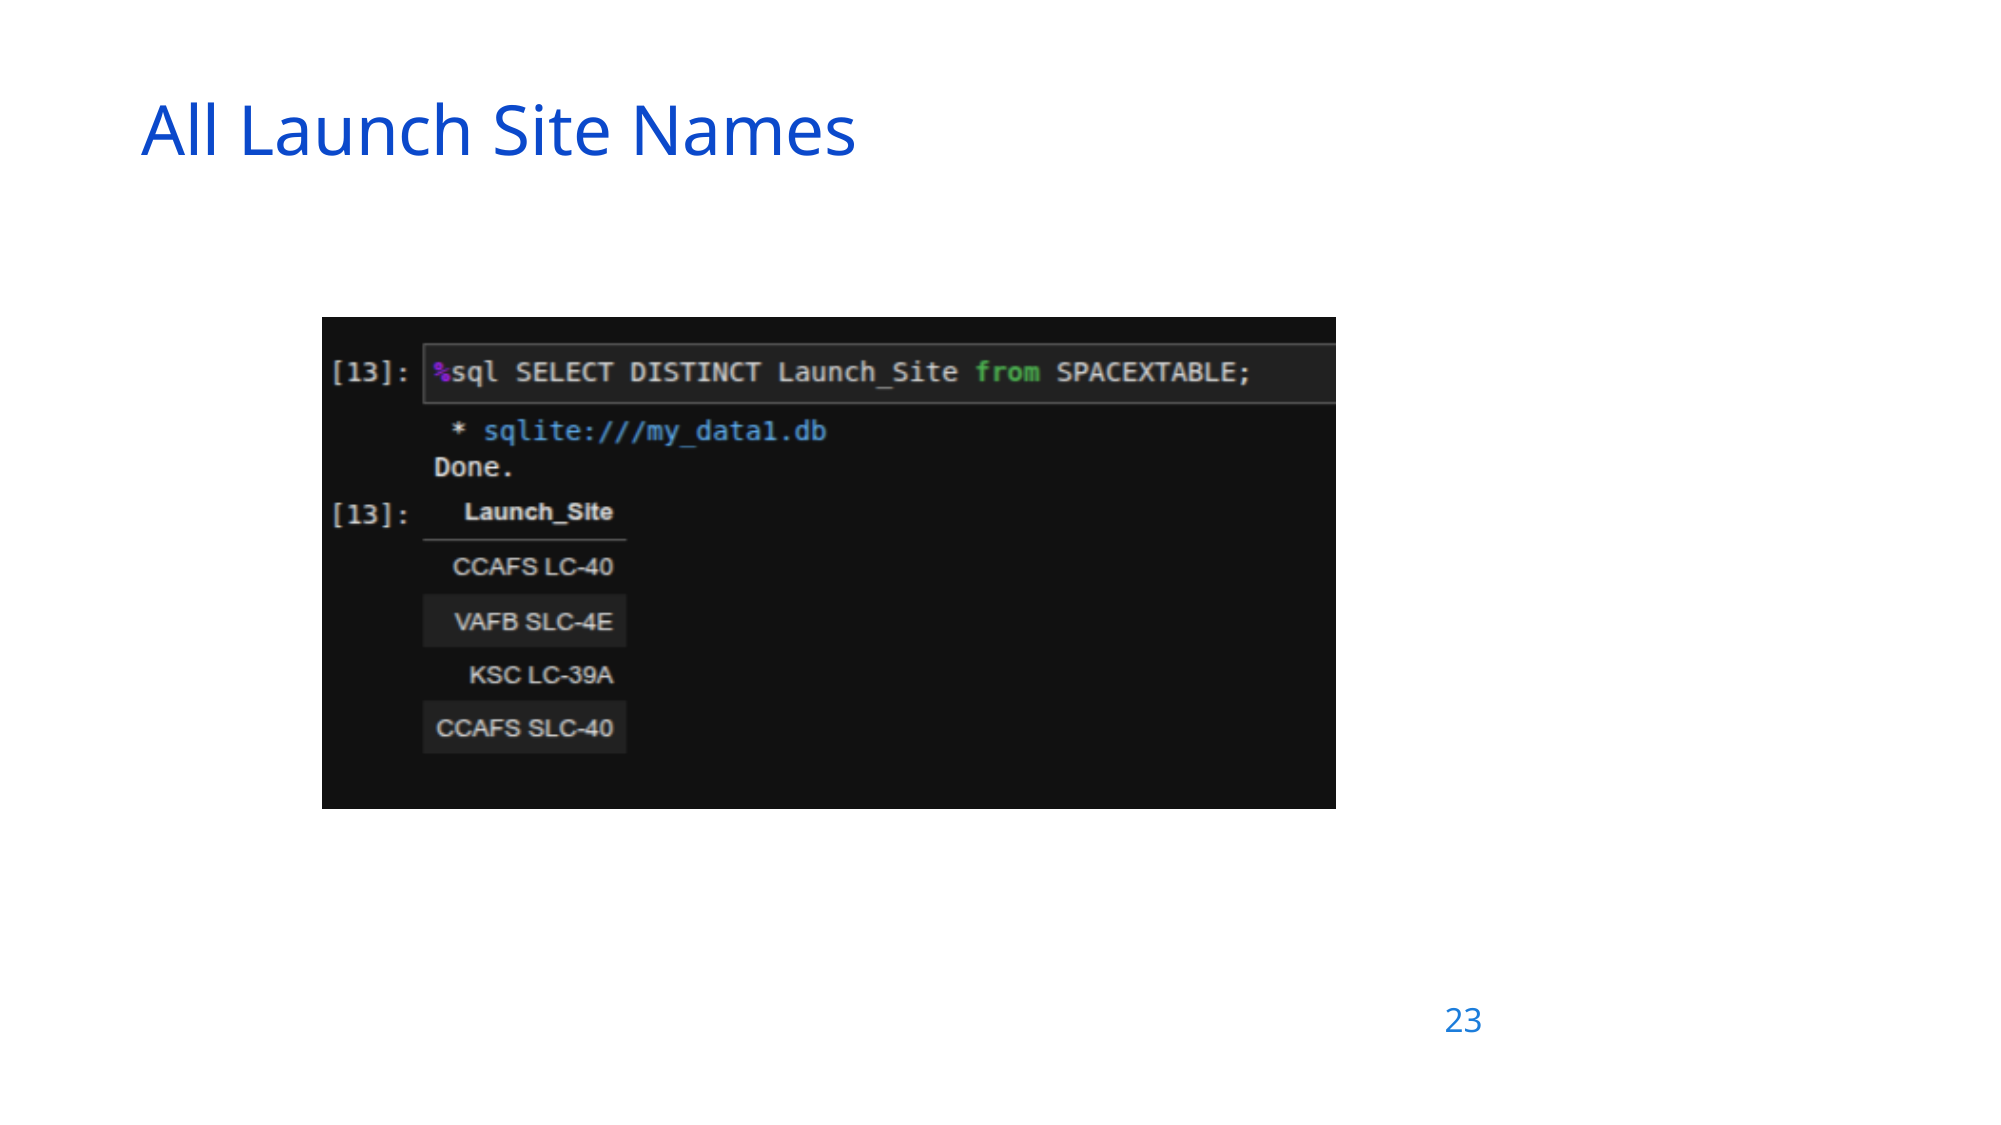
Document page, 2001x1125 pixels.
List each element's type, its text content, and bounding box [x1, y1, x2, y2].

slide_number 24 [1429, 988, 1880, 1055]
text_box All Launch Site Names [126, 88, 1852, 179]
picture [322, 317, 1336, 810]
